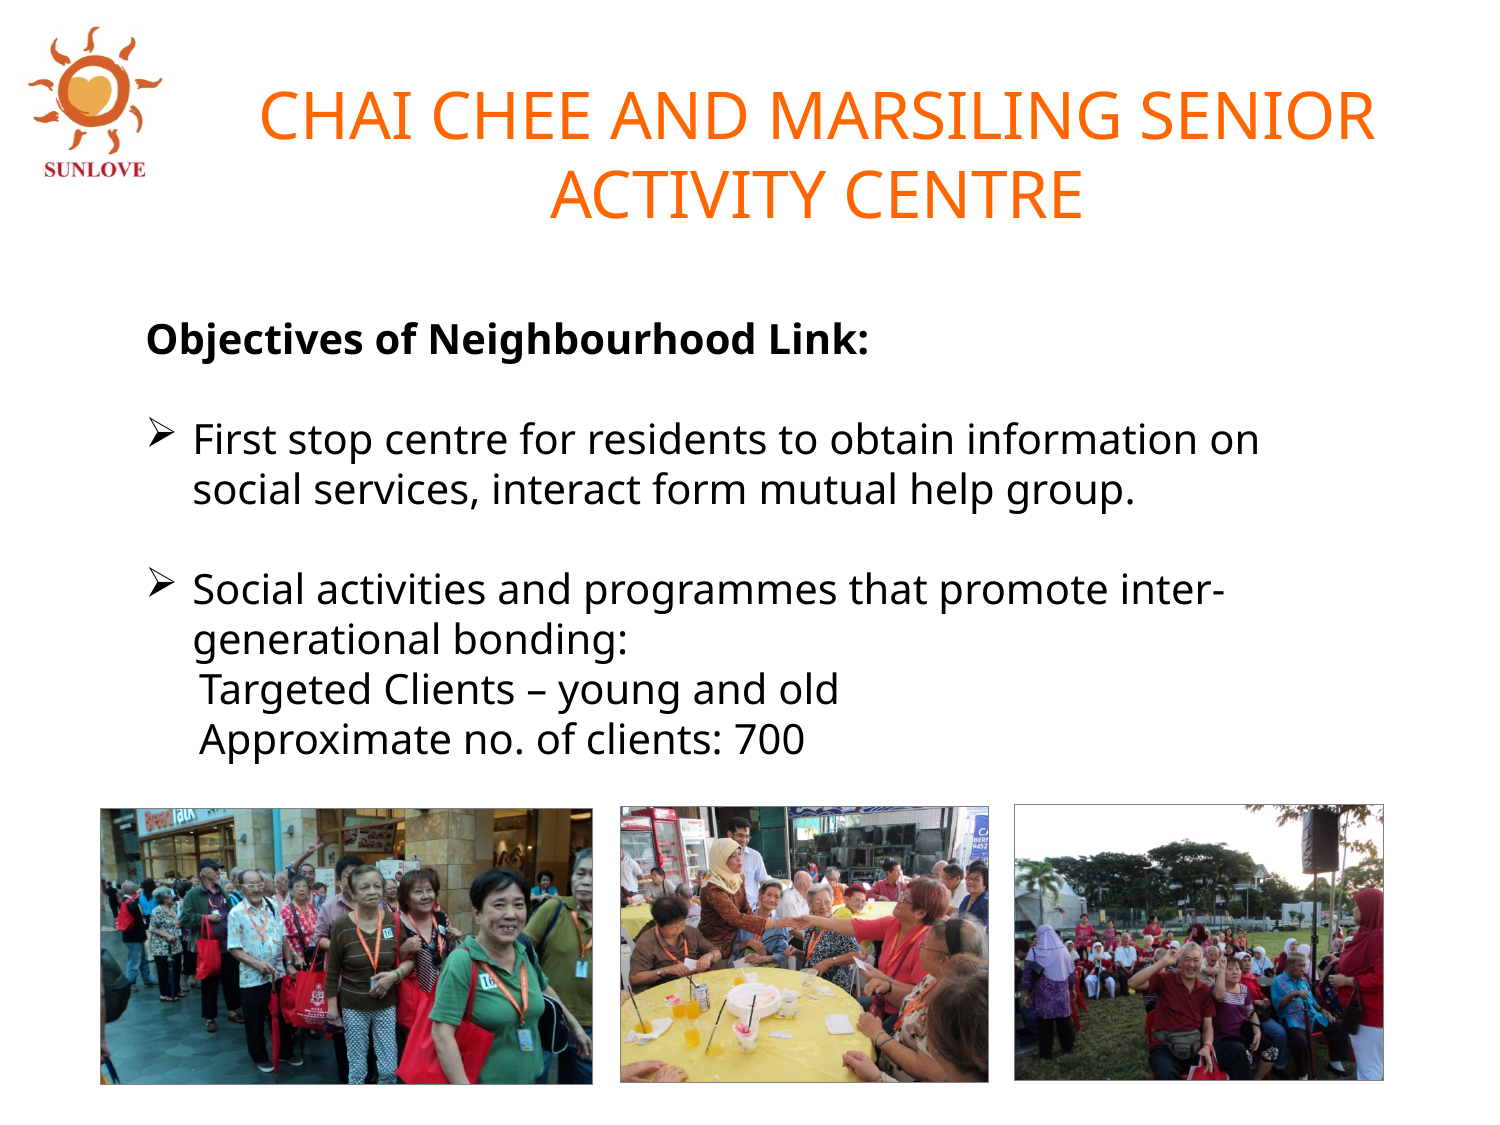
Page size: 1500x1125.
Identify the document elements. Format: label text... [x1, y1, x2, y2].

picture [20, 18, 170, 185]
text_box Objectives of Neighbourhood Link: First stop centre for residents to obtain information on social services, interact form mutual help group. Social activities and programmes that promote inter-generational bonding: Targeted Clients – young and old Approximate no. of clients: 700 [130, 305, 1383, 771]
picture [620, 806, 989, 1083]
title CHAI CHEE AND MARSILING SENIOR ACTIVITY CENTRE [97, 66, 1500, 240]
picture [1014, 804, 1384, 1081]
picture [100, 808, 593, 1085]
